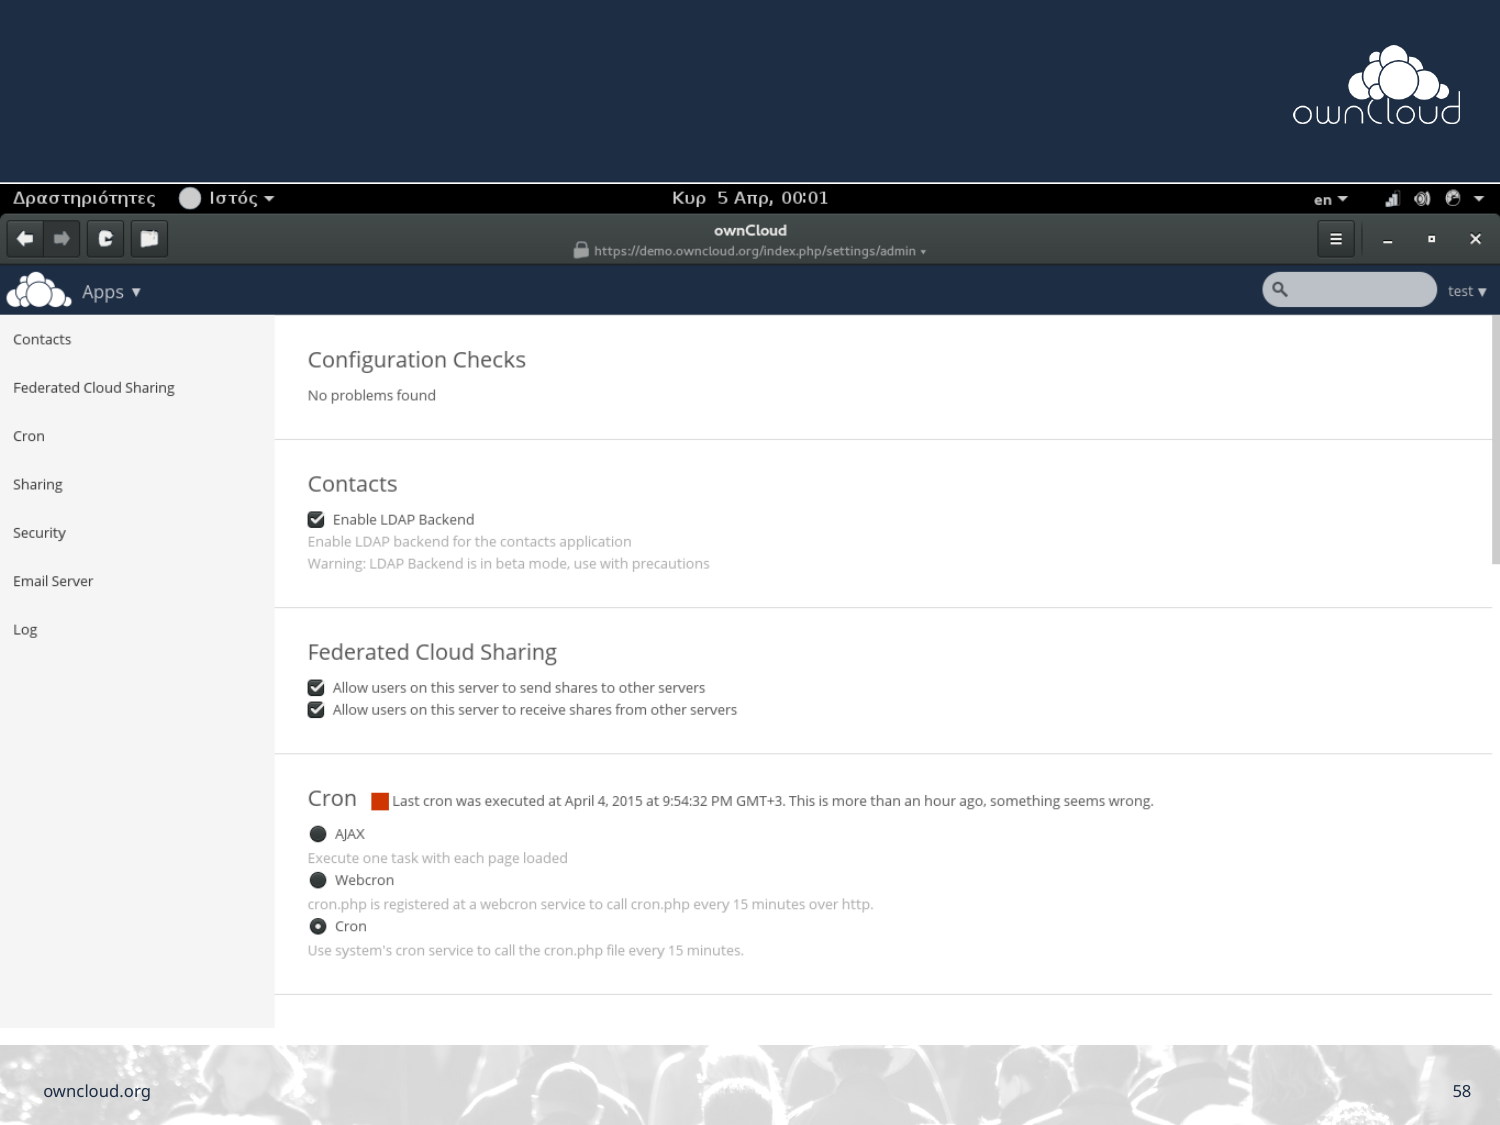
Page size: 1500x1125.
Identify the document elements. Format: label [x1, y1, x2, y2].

picture [0, 1045, 1500, 1125]
picture [1293, 45, 1460, 124]
picture [0, 184, 1500, 1028]
